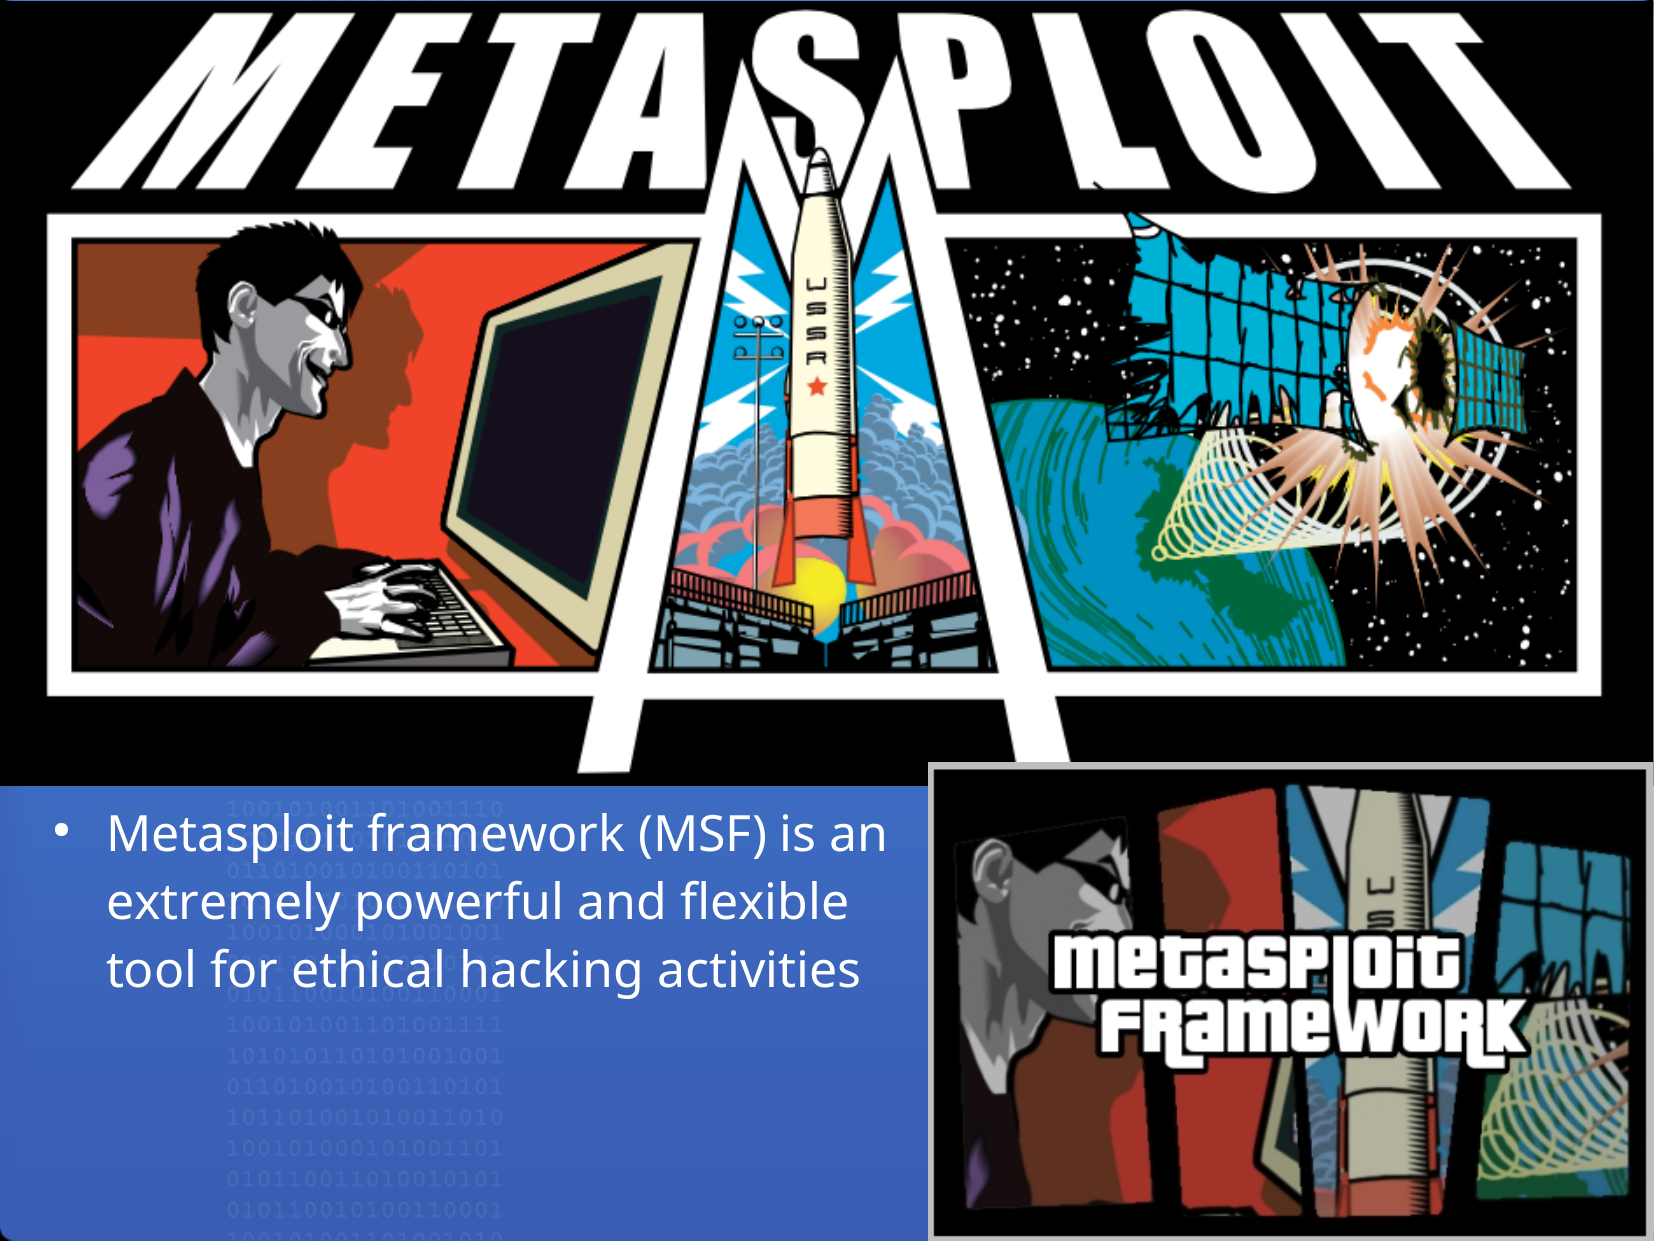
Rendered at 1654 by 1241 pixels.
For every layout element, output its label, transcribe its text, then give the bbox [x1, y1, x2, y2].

text_box Metasploit framework (MSF) is an extremely powerful and flexible tool for ethical hacking activities [35, 797, 910, 1241]
picture [0, 0, 1654, 1241]
